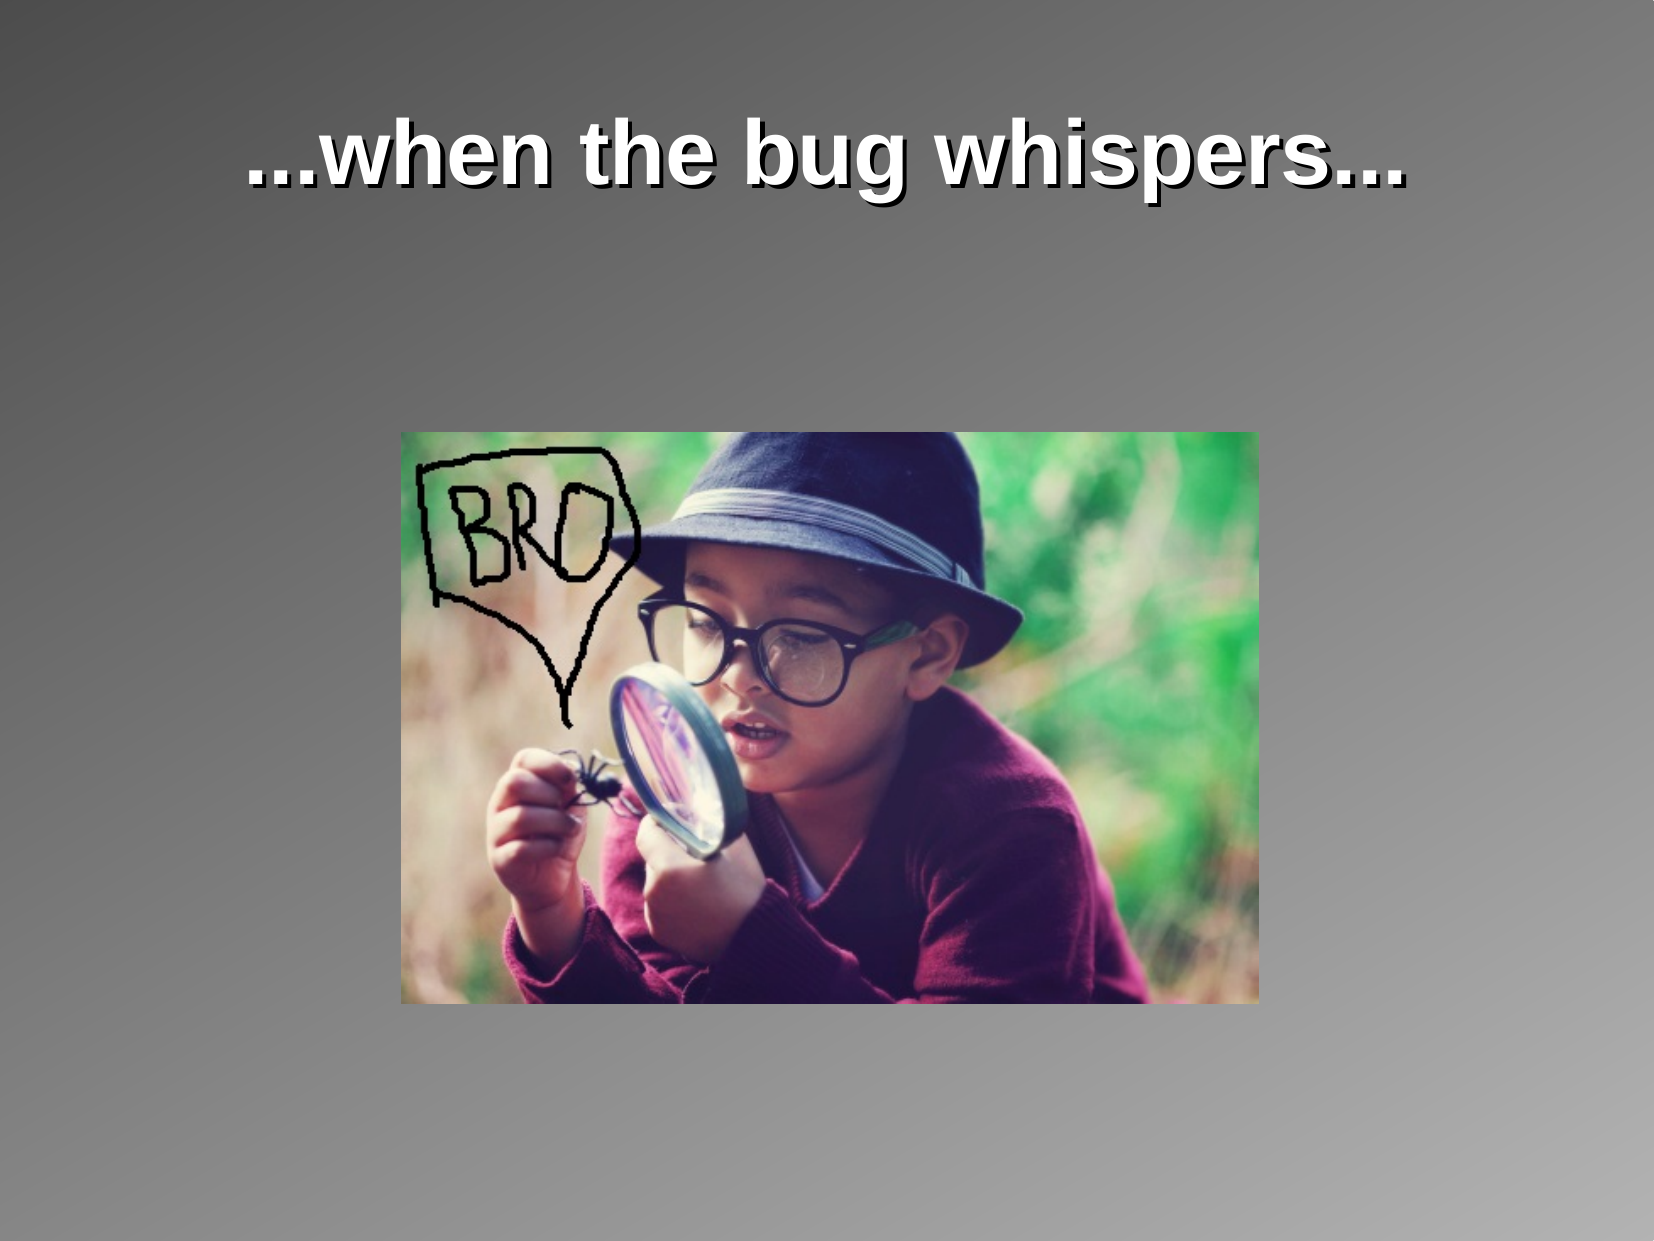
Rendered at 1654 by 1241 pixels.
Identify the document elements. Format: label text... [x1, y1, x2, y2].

title ...when the bug whispers... [82, 49, 1571, 257]
picture [401, 432, 1259, 1004]
